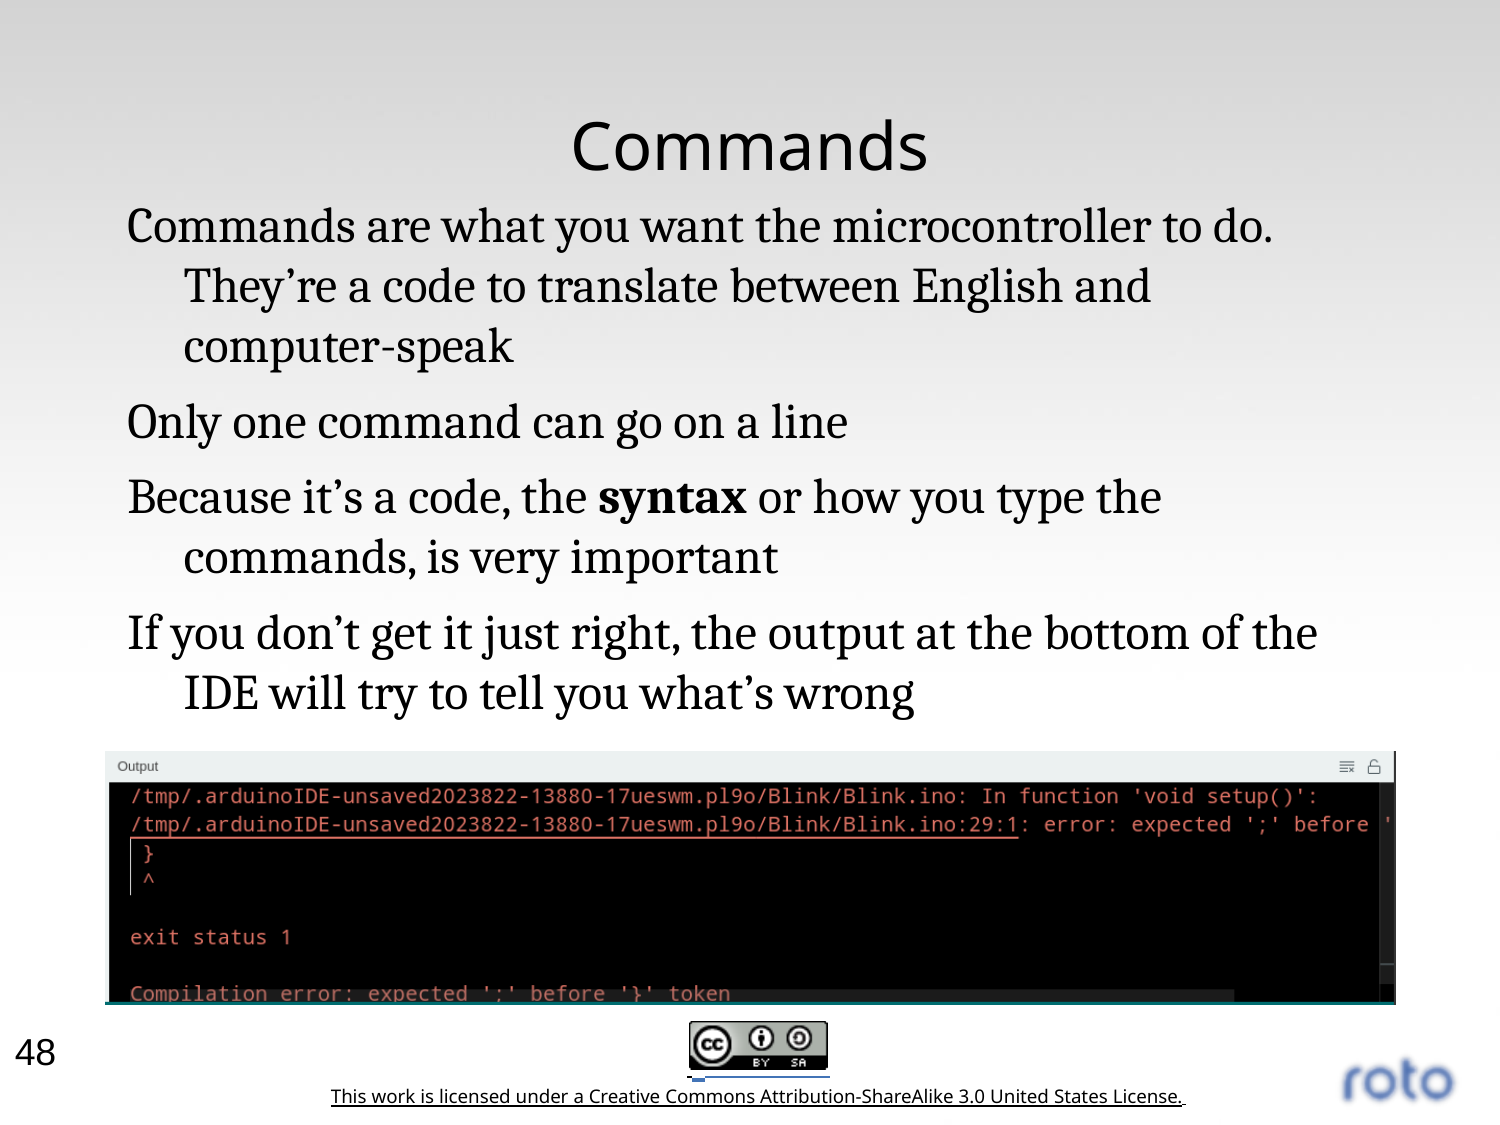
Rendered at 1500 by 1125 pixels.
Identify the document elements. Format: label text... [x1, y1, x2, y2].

list Commands are what you want the microcontroller to do. They’re a code to translate between English and computer-speak Only one command can go on a line Because it’s a code, the syntax or how you type the commands, is very important If you don’t get it just right, the output at the bottom of the IDE will try to tell you what’s wrong [112, 184, 1388, 751]
picture [0, 0, 1500, 1125]
title Commands [112, 49, 1388, 184]
